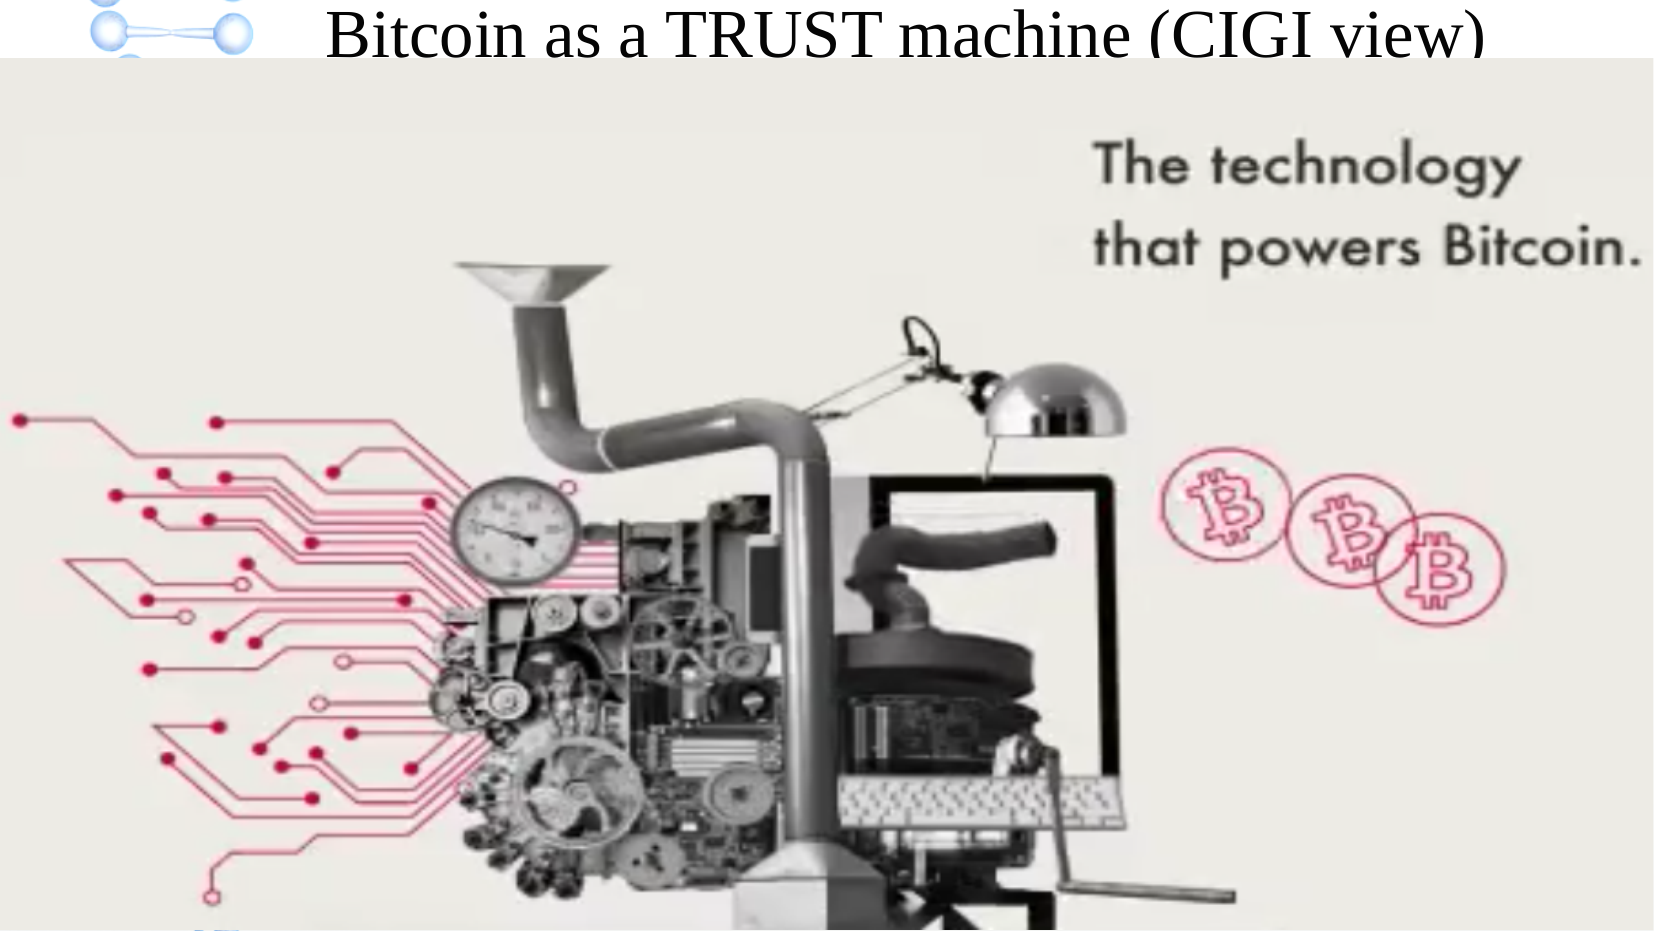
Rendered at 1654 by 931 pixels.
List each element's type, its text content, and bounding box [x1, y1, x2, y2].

picture [0, 0, 1654, 931]
title Bitcoin as a TRUST machine (CIGI view) [242, 0, 1572, 58]
